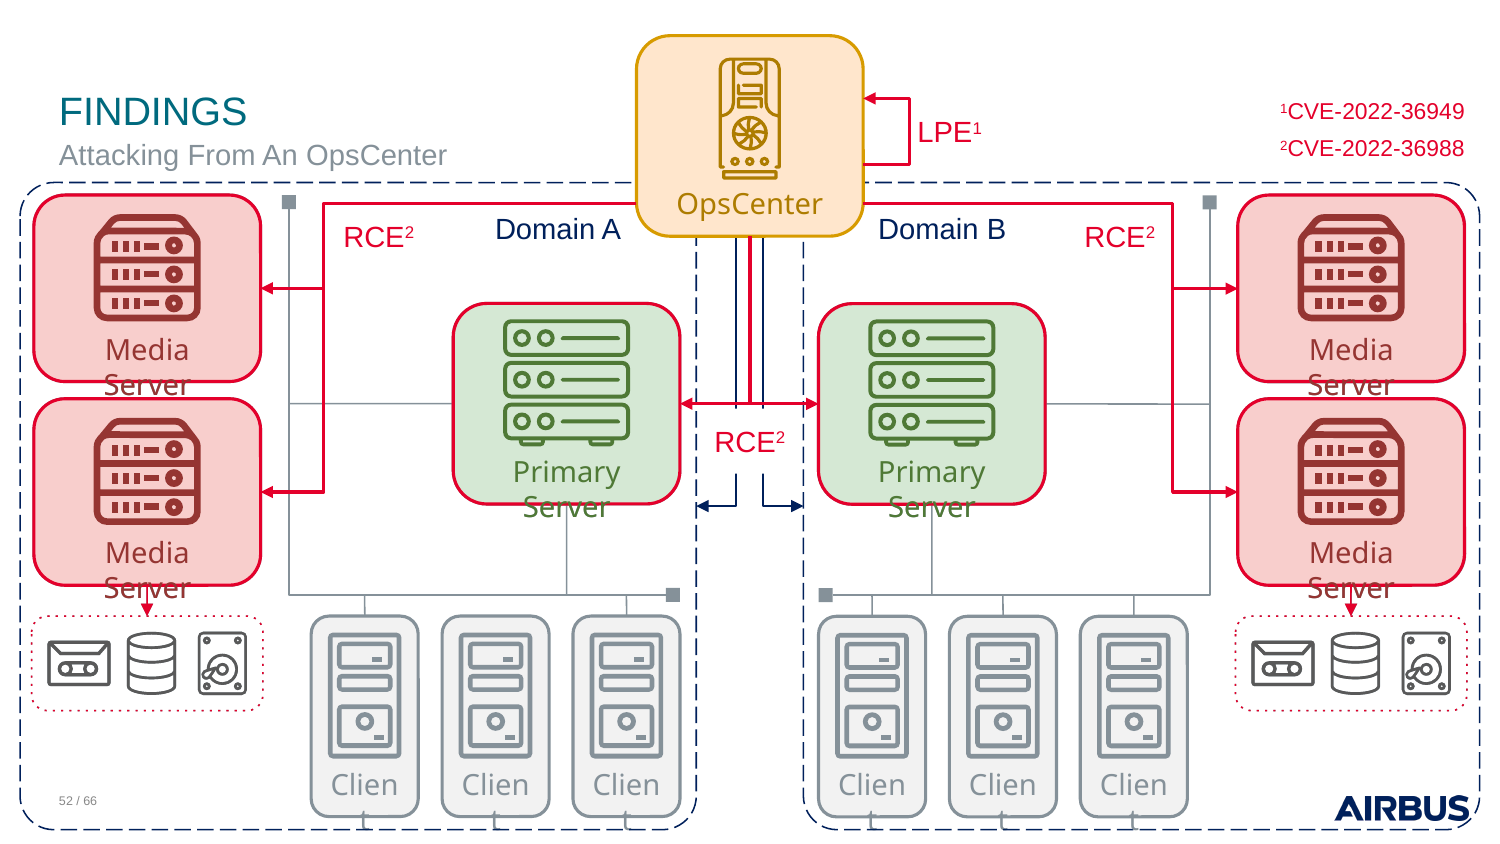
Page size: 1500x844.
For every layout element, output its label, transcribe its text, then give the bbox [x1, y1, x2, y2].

text_box [1330, 631, 1381, 695]
text_box [1080, 616, 1188, 751]
text_box Media Server [1247, 519, 1456, 620]
text_box Domain A [430, 205, 637, 261]
text_box [1401, 631, 1451, 696]
text_box [636, 35, 864, 170]
text_box OpsCenter [636, 170, 864, 236]
text_box RCE2 [1068, 203, 1171, 269]
picture [1334, 795, 1469, 821]
text_box [453, 303, 680, 447]
text_box LPE1 [902, 98, 1010, 164]
text_box [818, 616, 926, 751]
text_box 2CVE-2022-36988 [1029, 129, 1480, 167]
text_box Client [311, 750, 419, 844]
text_box Domain B [864, 195, 1196, 261]
title FINDINGS Attacking From An OpsCenter [58, 80, 602, 192]
text_box Client [572, 750, 680, 844]
text_box Domain B [863, 205, 1068, 261]
text_box Media Server [43, 519, 252, 620]
text_box [818, 303, 1046, 447]
text_box 1CVE-2022-36949 [1029, 92, 1480, 129]
text_box Client [442, 750, 550, 844]
text_box [442, 616, 550, 750]
text_box Media Server [43, 315, 252, 407]
text_box [665, 587, 680, 602]
text_box [949, 616, 1057, 751]
text_box Media Server [1247, 315, 1456, 407]
text_box [197, 631, 247, 696]
text_box [126, 631, 177, 695]
text_box RCE2 [327, 203, 430, 269]
text_box [281, 195, 296, 210]
text_box [33, 195, 261, 373]
text_box [1202, 195, 1217, 210]
text_box [572, 616, 681, 799]
text_box [47, 640, 111, 687]
text_box RCE2 [697, 408, 802, 474]
text_box Primary Server [453, 438, 680, 539]
text_box [311, 616, 419, 750]
text_box Client [949, 751, 1057, 844]
text_box [818, 588, 833, 603]
text_box Client [1080, 751, 1188, 844]
text_box Primary Server [818, 438, 1046, 539]
text_box [1251, 640, 1315, 687]
text_box Client [818, 751, 926, 844]
text_box [33, 398, 261, 577]
text_box [1237, 398, 1465, 577]
text_box [1237, 195, 1465, 373]
text_box Domain A [302, 195, 636, 261]
